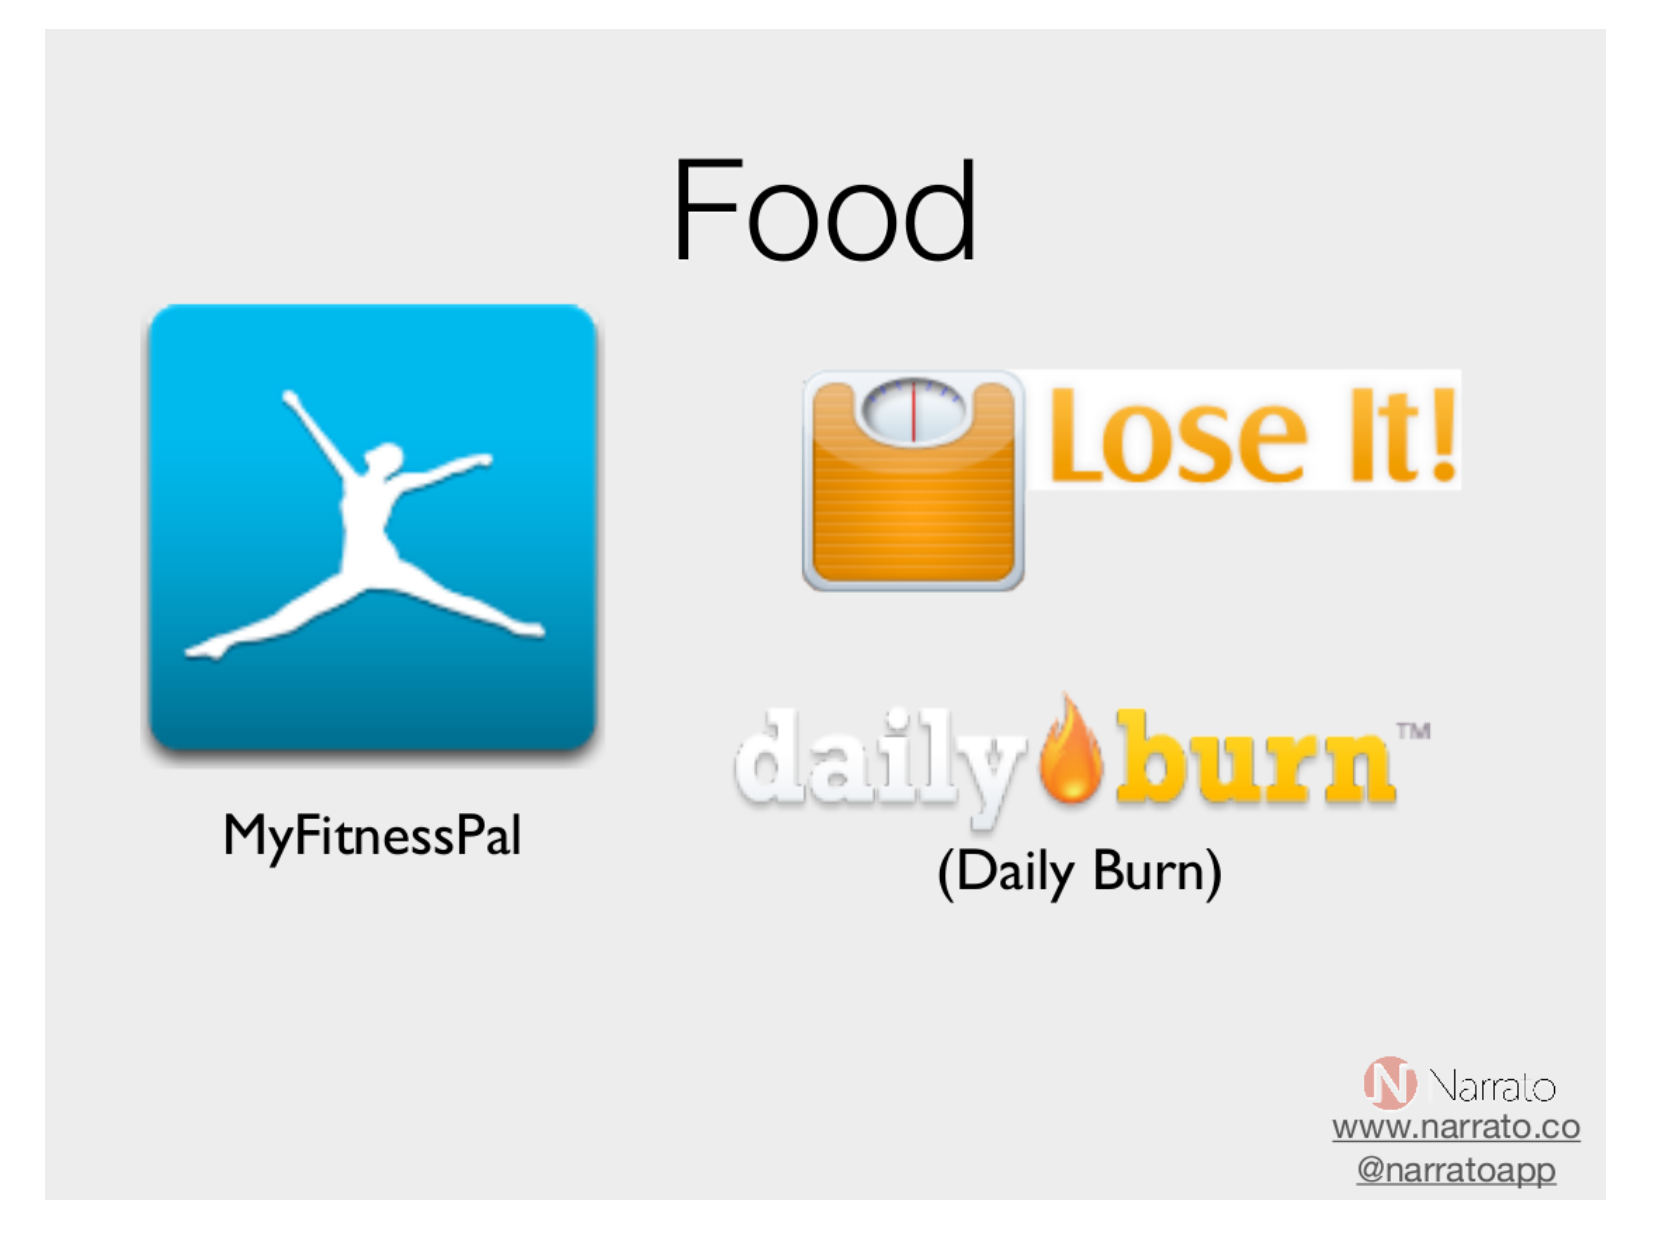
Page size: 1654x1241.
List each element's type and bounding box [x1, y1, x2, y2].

picture [45, 29, 1606, 1201]
